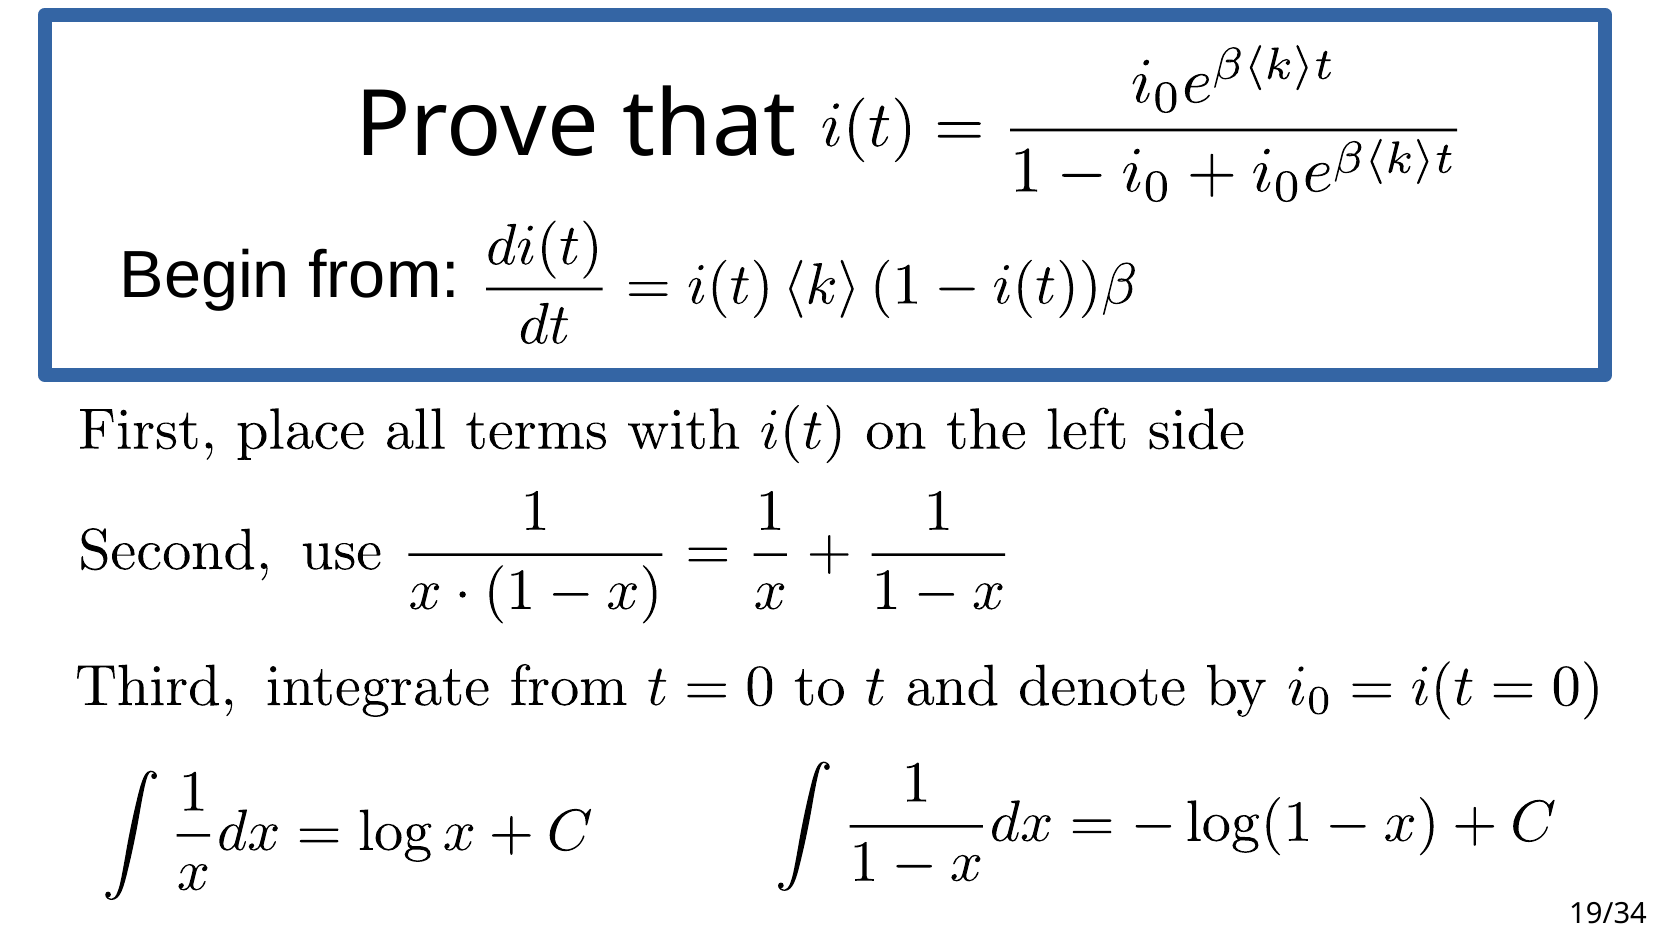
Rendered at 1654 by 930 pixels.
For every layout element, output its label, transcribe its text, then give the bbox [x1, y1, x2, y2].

text_box [1266, 797, 1281, 856]
text_box [906, 762, 927, 802]
text_box [1385, 815, 1415, 842]
text_box [778, 761, 830, 891]
text_box [992, 800, 1020, 842]
text_box [820, 44, 1458, 203]
text_box Begin from: [105, 230, 481, 320]
text_box [854, 841, 874, 881]
text_box [1455, 806, 1495, 846]
text_box [101, 770, 593, 901]
text_box [1232, 814, 1260, 853]
text_box [74, 661, 1604, 720]
text_box [78, 404, 1245, 464]
text_box [951, 854, 981, 882]
text_box [1187, 800, 1201, 841]
text_box [78, 490, 1006, 624]
text_box [1021, 815, 1051, 842]
text_box [1419, 797, 1434, 856]
text_box [486, 220, 1138, 345]
title Prove that [109, 55, 820, 185]
text_box [1288, 801, 1308, 841]
text_box [896, 864, 932, 868]
text_box [1203, 814, 1230, 842]
text_box [1072, 830, 1112, 834]
text_box [1513, 799, 1555, 843]
